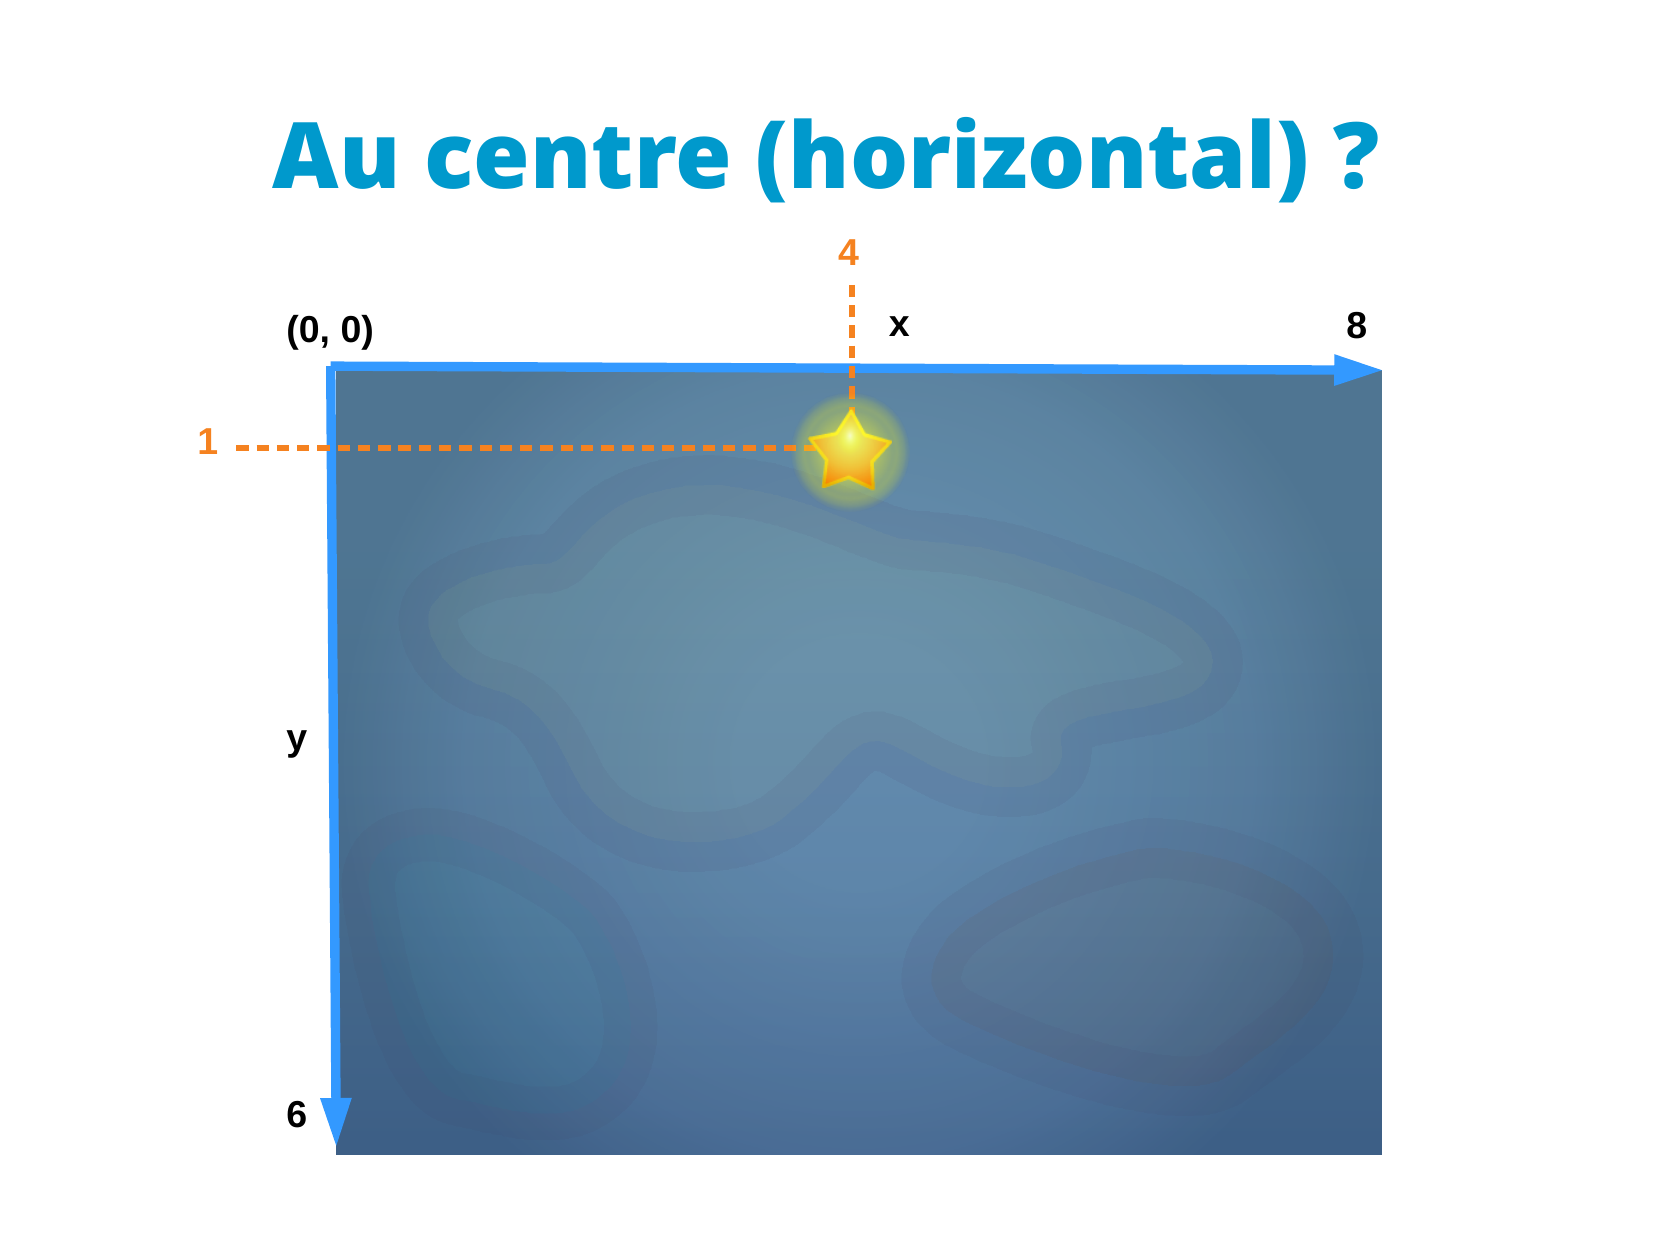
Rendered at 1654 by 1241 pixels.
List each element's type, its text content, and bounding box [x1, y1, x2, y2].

text_box 8 [1122, 297, 1382, 355]
text_box y [271, 708, 319, 792]
picture [336, 371, 1382, 1155]
text_box 1 [182, 413, 237, 474]
text_box 4 [823, 224, 877, 285]
title Au centre (horizontal) ? [82, 49, 1571, 257]
text_box 6 [271, 1086, 367, 1146]
text_box (0, 0) [271, 301, 390, 361]
text_box x [874, 295, 922, 378]
